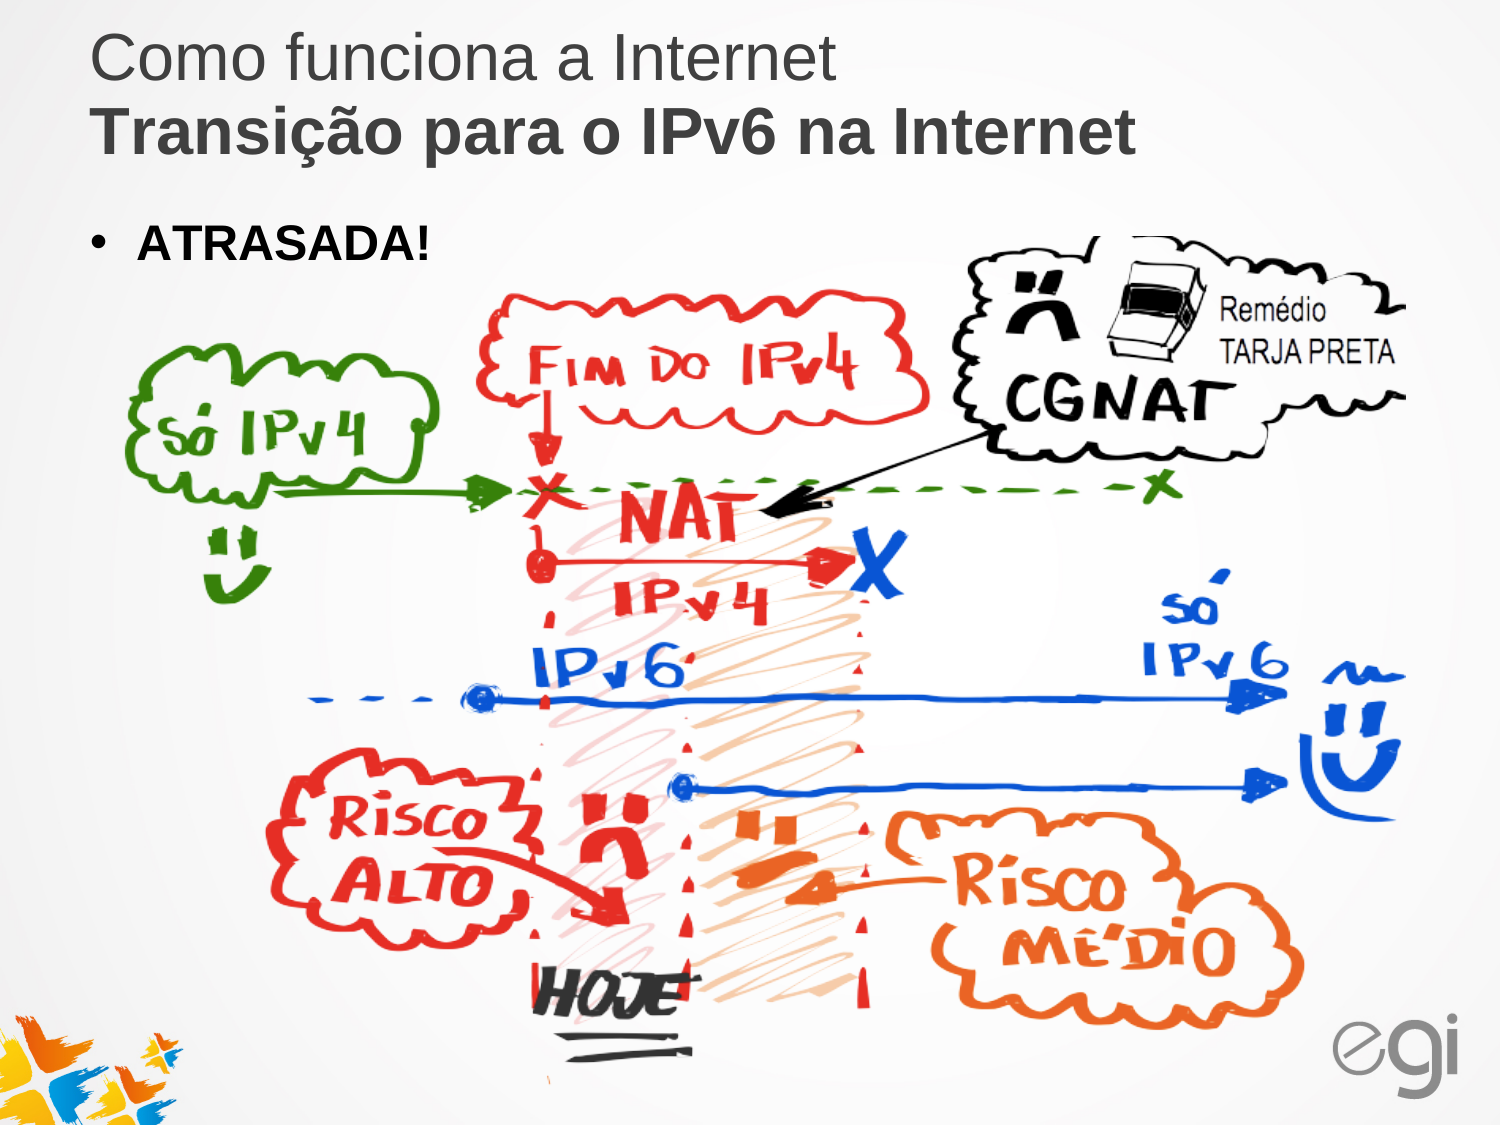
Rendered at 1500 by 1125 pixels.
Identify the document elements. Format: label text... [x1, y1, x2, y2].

text_box ATRASADA! [75, 207, 1426, 988]
picture [0, 0, 1500, 1125]
text_box Como funciona a Internet Transição para o IPv6 na Internet [75, 0, 1426, 178]
